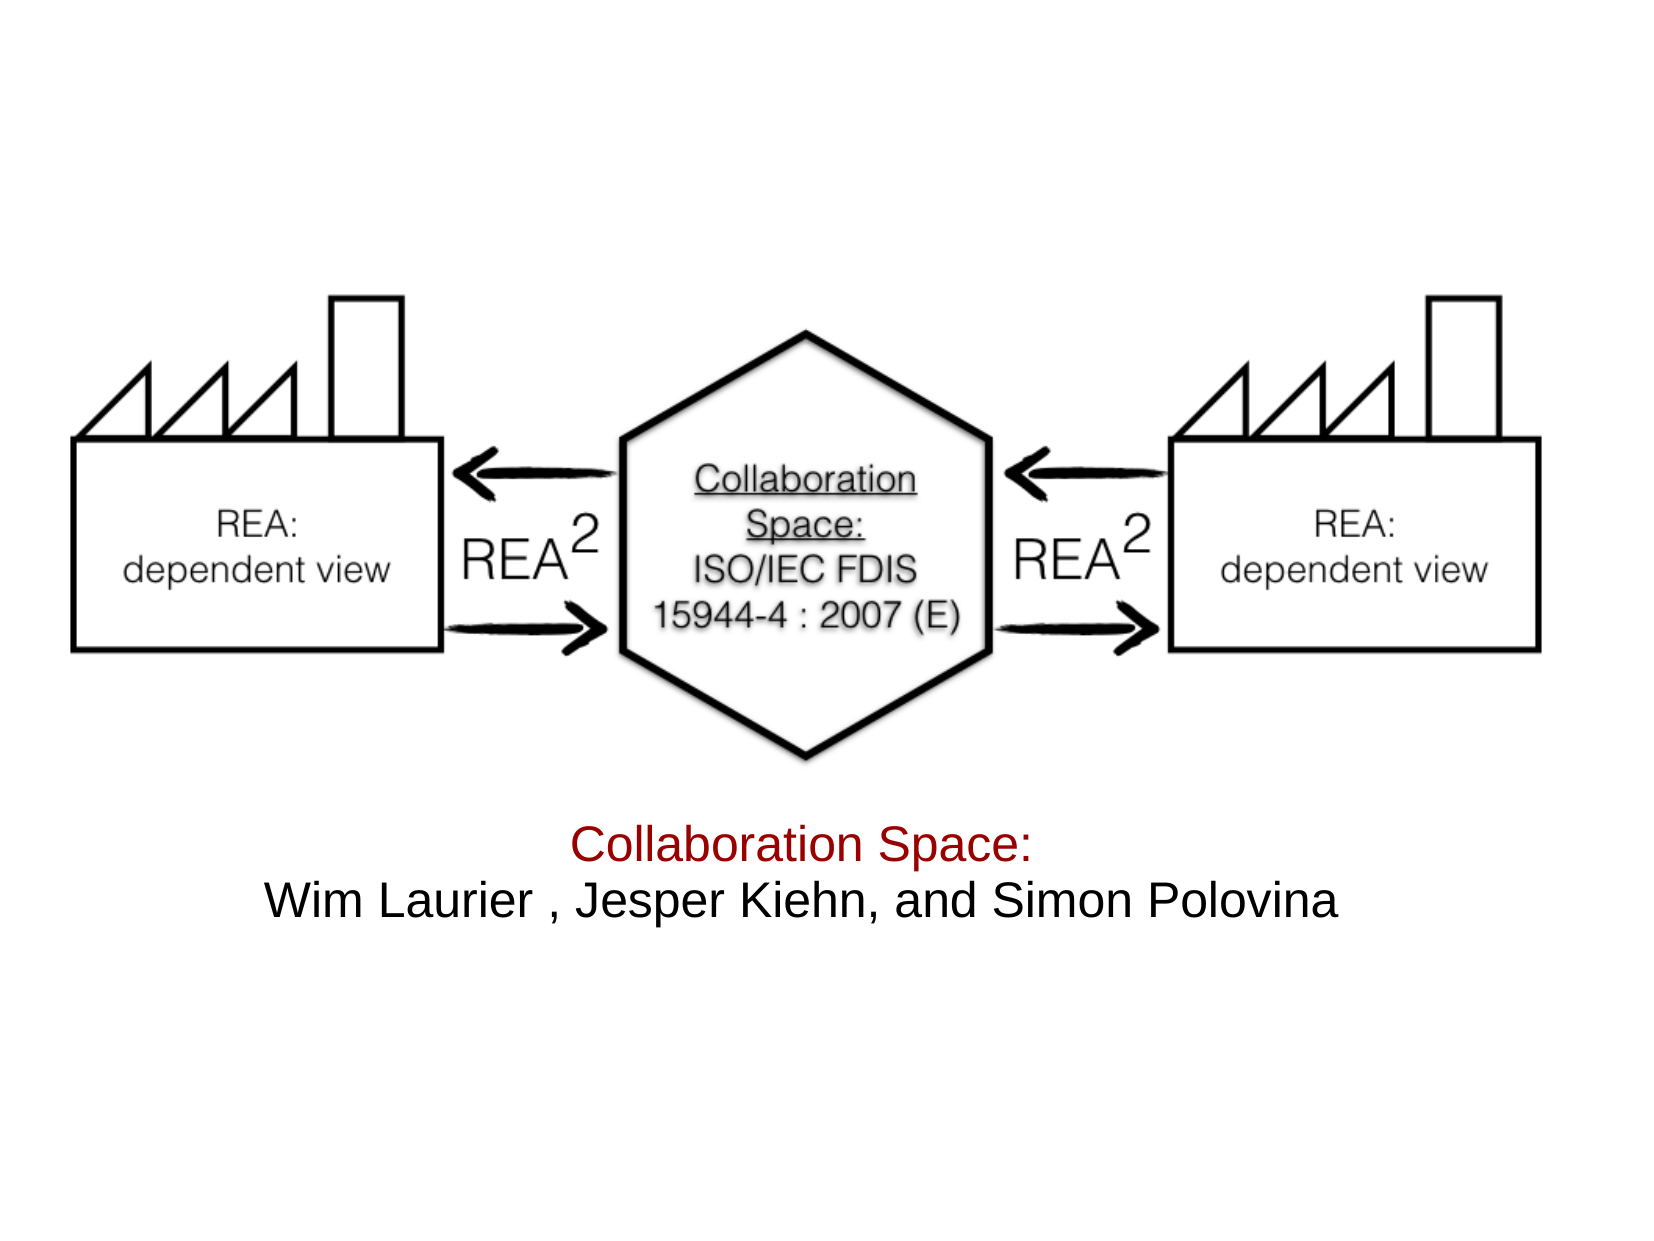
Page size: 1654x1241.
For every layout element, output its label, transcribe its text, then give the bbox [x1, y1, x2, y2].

text_box Collaboration Space: Wim Laurier , Jesper Kiehn, and Simon Polovina [200, 809, 1403, 936]
picture [30, 0, 1631, 1075]
